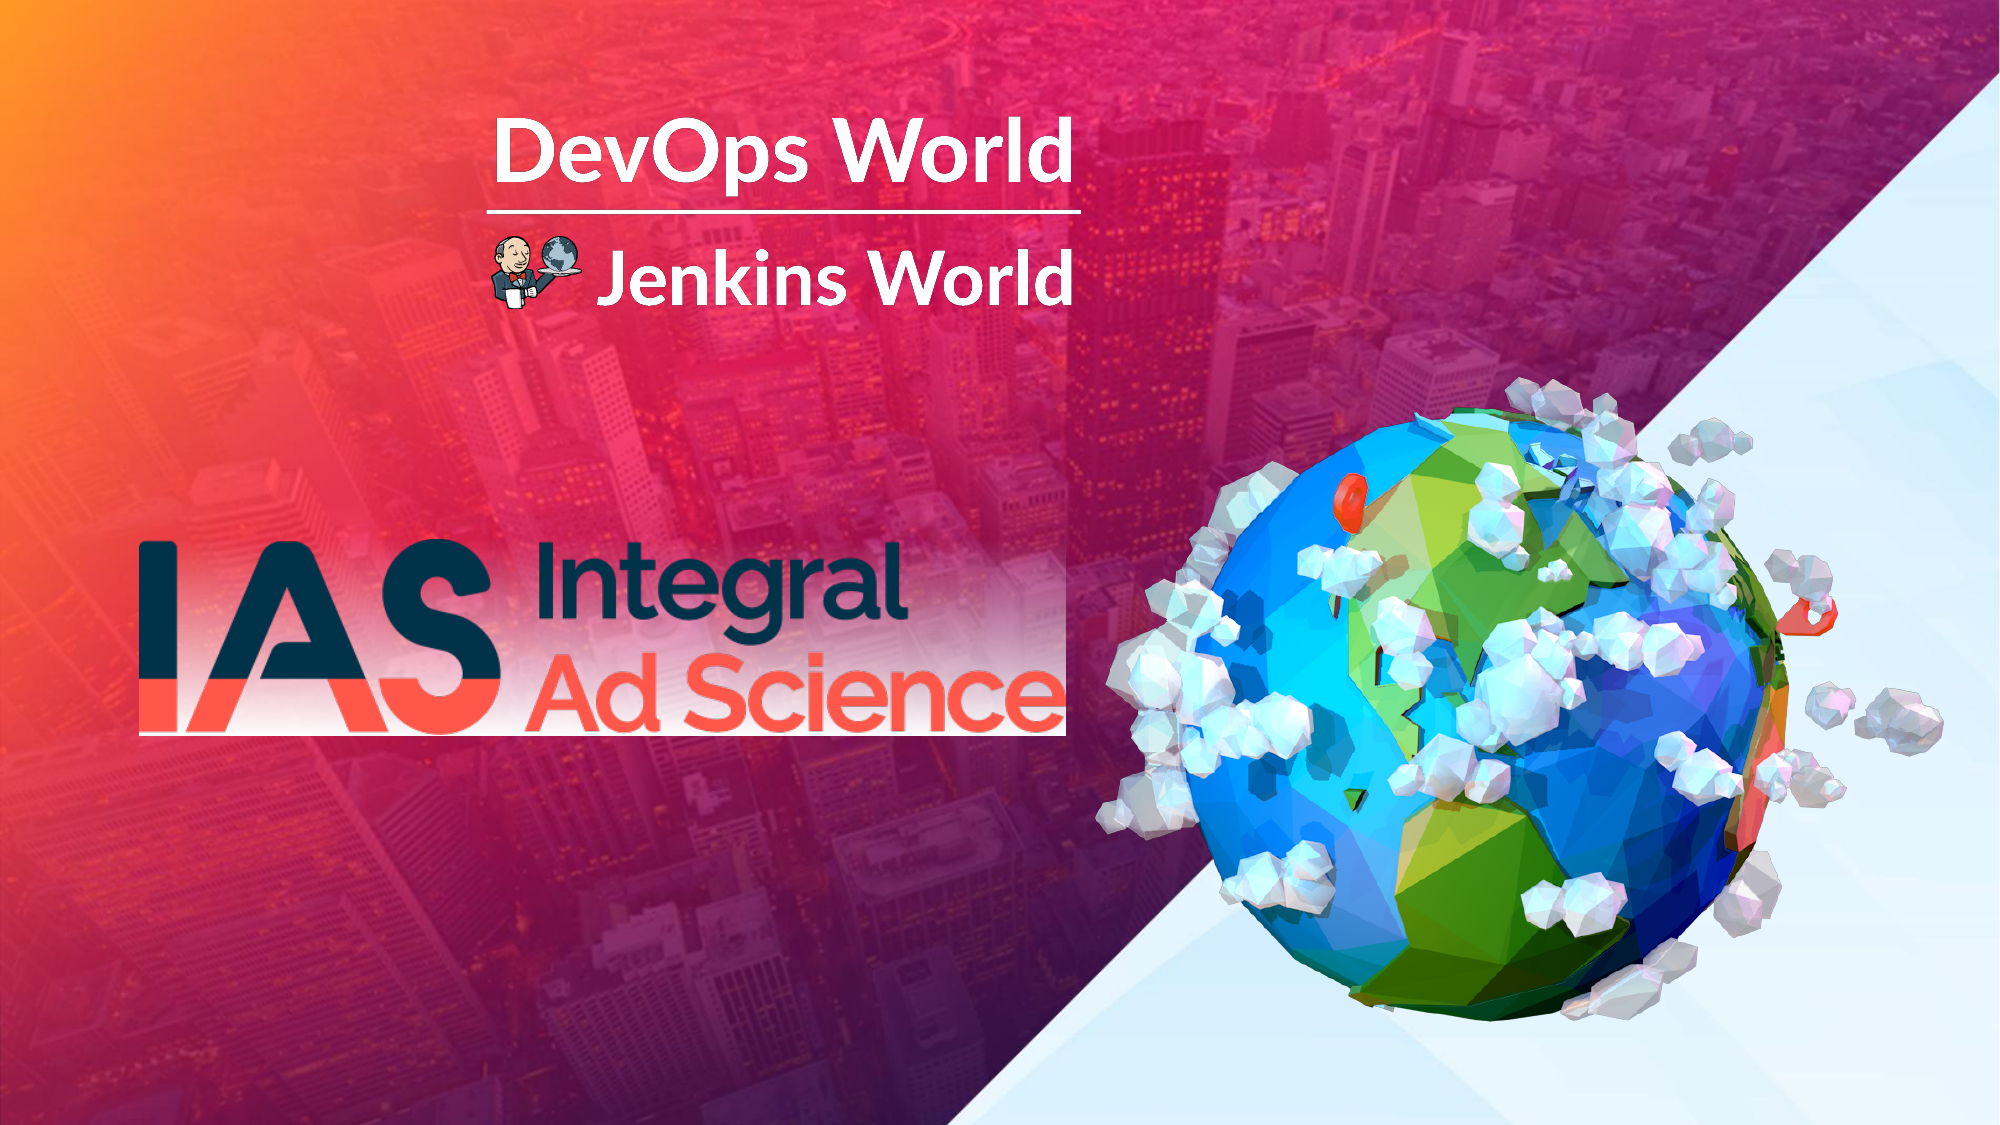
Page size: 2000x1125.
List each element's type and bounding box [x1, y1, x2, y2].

title [96, 465, 1081, 660]
picture [0, 0, 2000, 1125]
